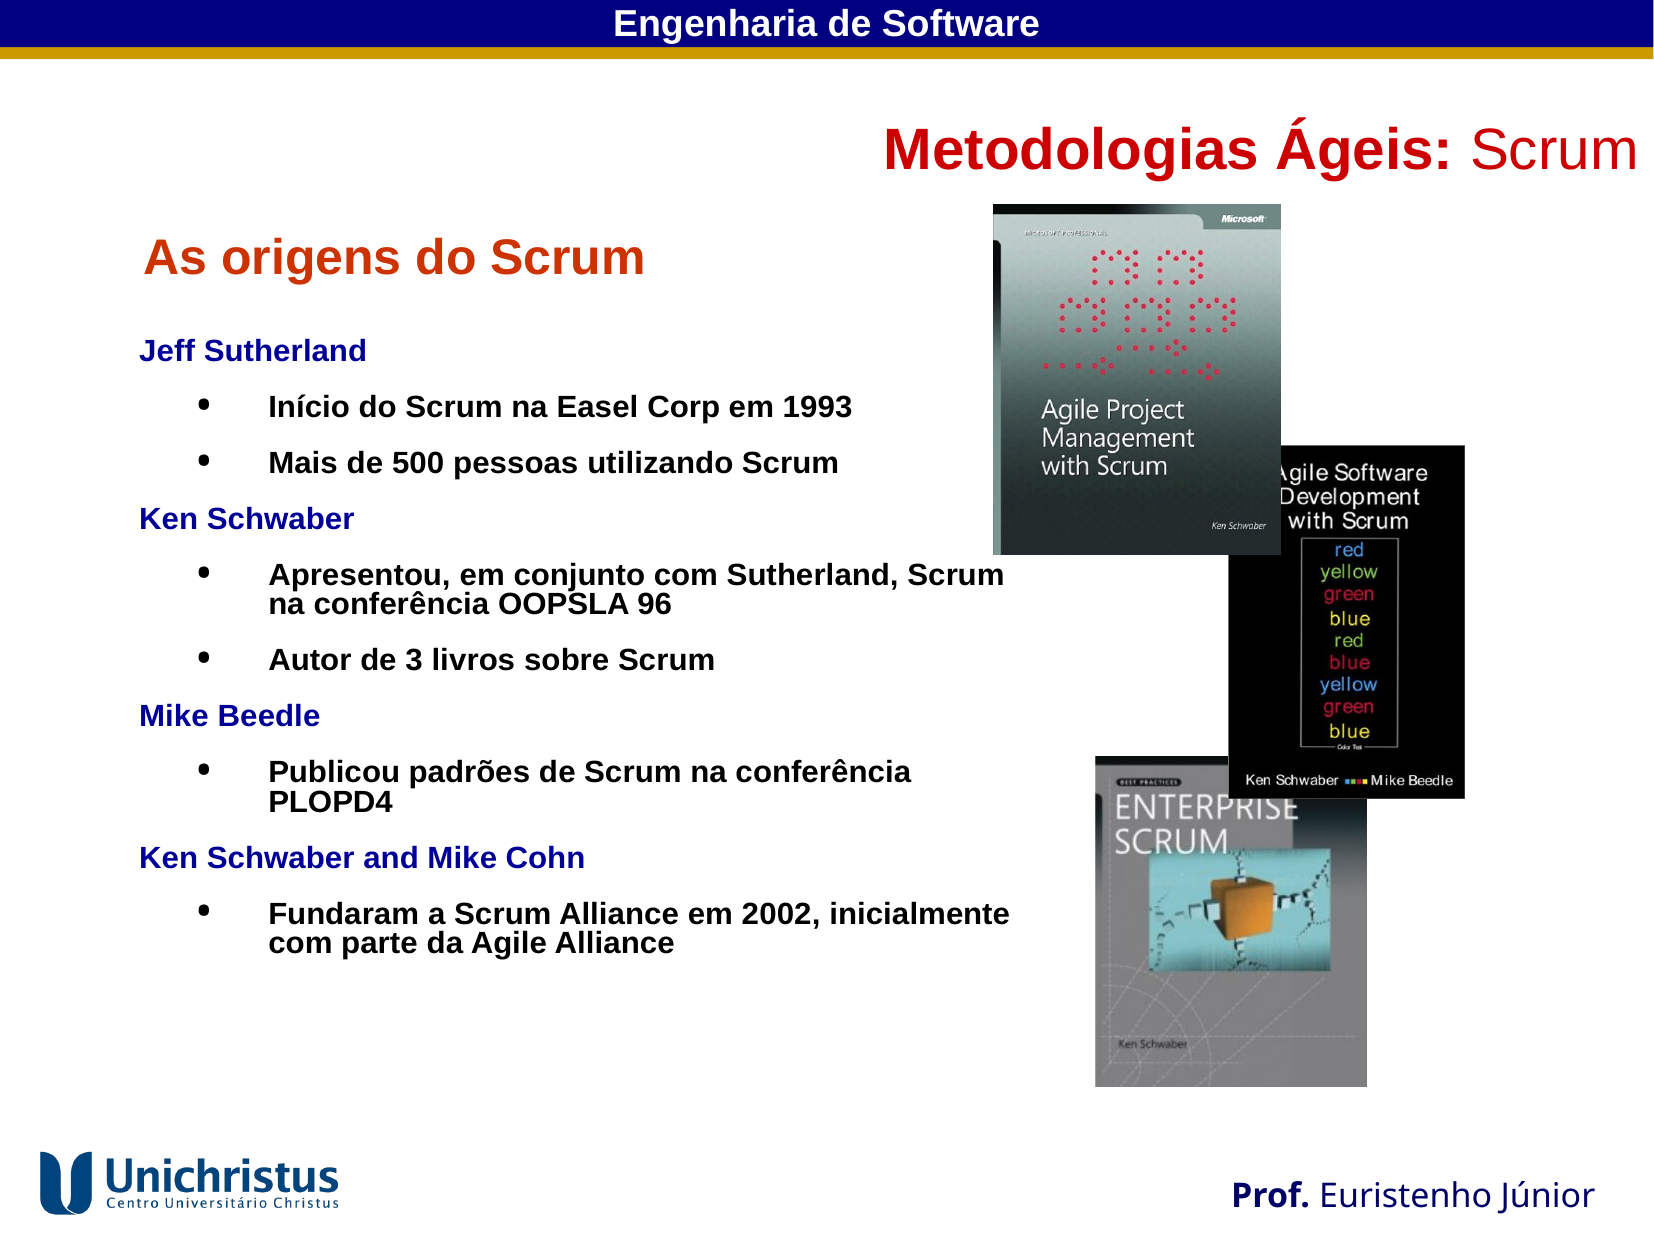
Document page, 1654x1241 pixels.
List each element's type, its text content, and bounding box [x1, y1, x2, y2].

text_box [0, 48, 1654, 60]
text_box Prof. Euristenho Júnior [1216, 1163, 1654, 1224]
text_box Engenharia de Software [0, 0, 1654, 48]
picture [35, 161, 1465, 1217]
text_box Metodologias Ágeis: Scrum [869, 109, 1654, 189]
